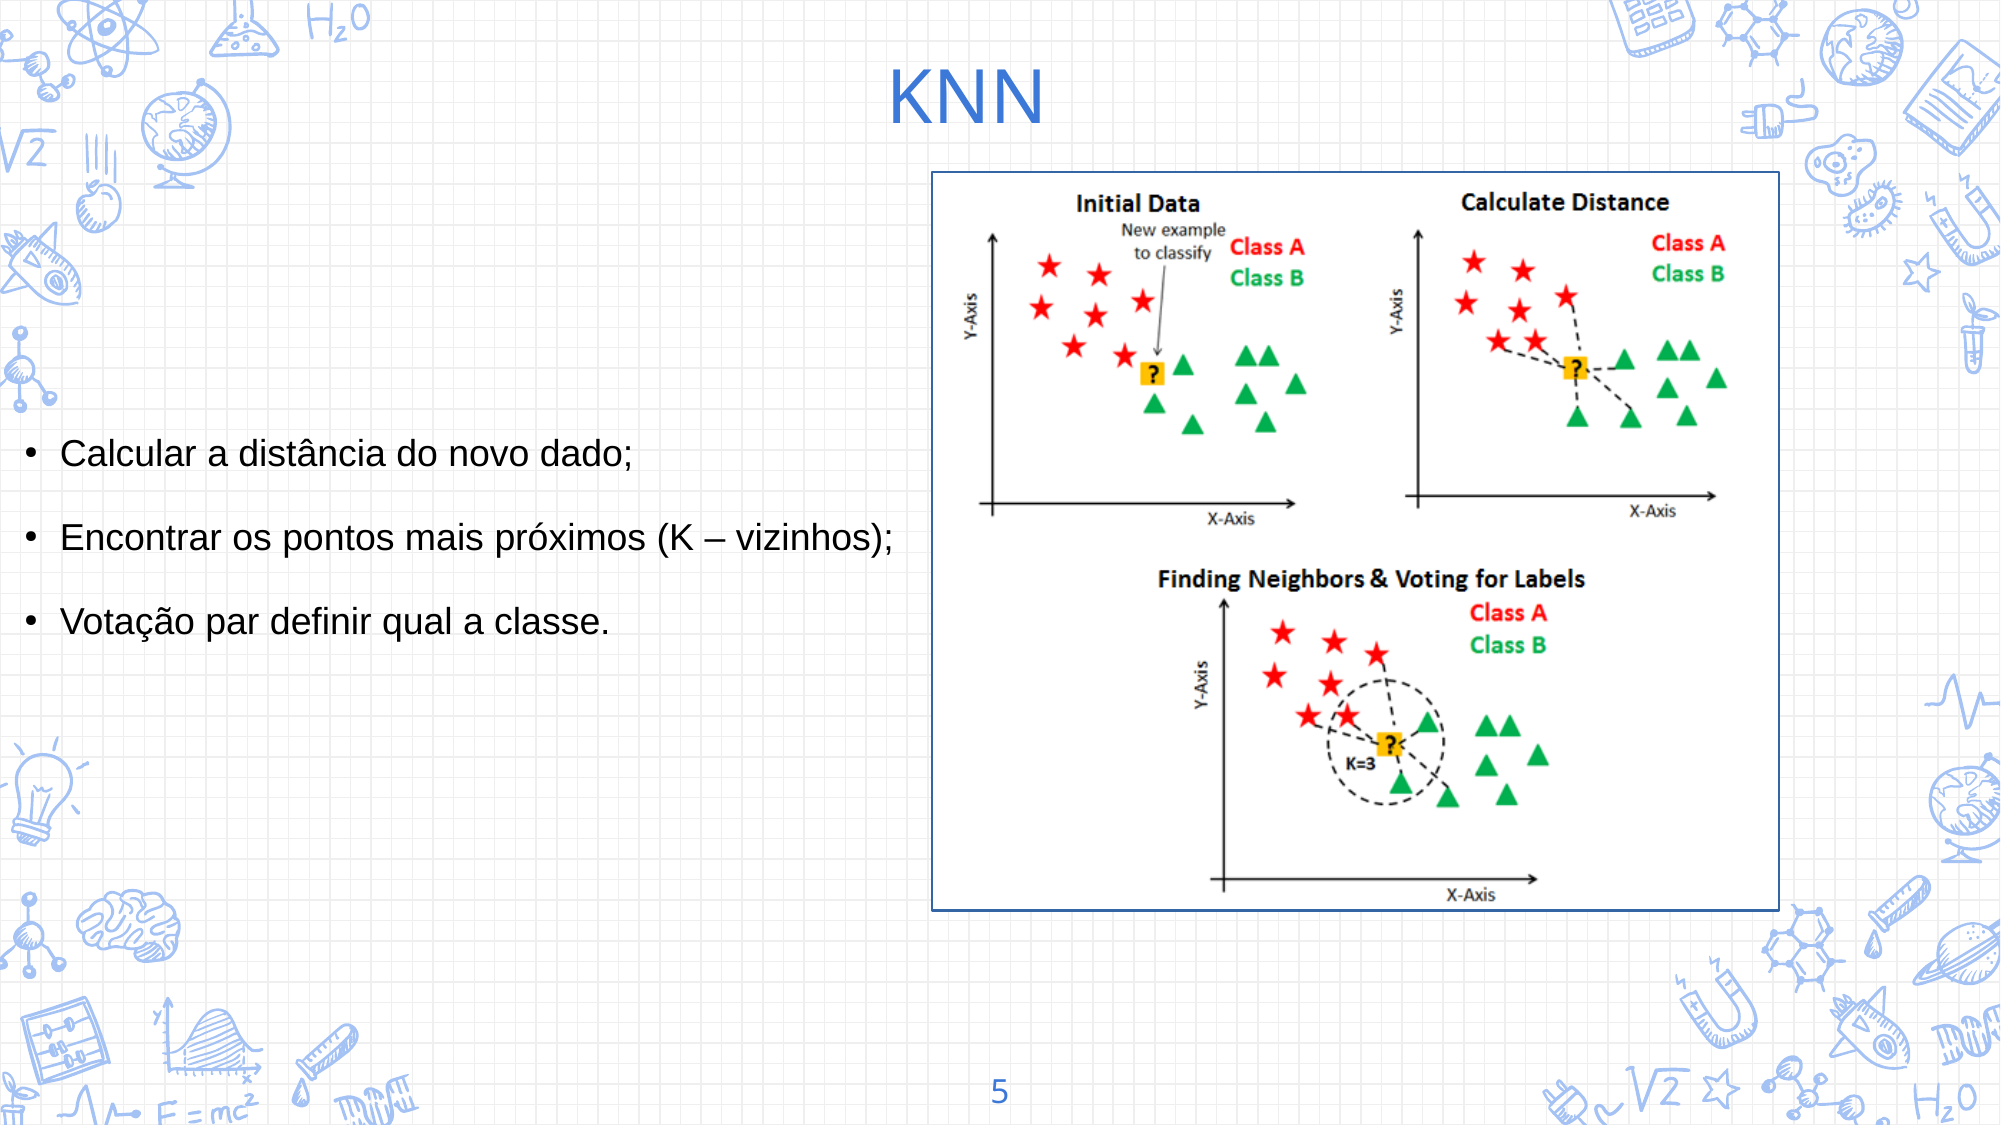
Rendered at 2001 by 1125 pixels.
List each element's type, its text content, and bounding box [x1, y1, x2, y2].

picture [933, 173, 1779, 910]
text_box <número> [939, 1061, 1060, 1125]
text_box Calcular a distância do novo dado; Encontrar os pontos mais próximos (K – vizinhos); Votação par definir qual a classe. [9, 425, 1075, 692]
text_box KNN [765, 35, 1170, 138]
